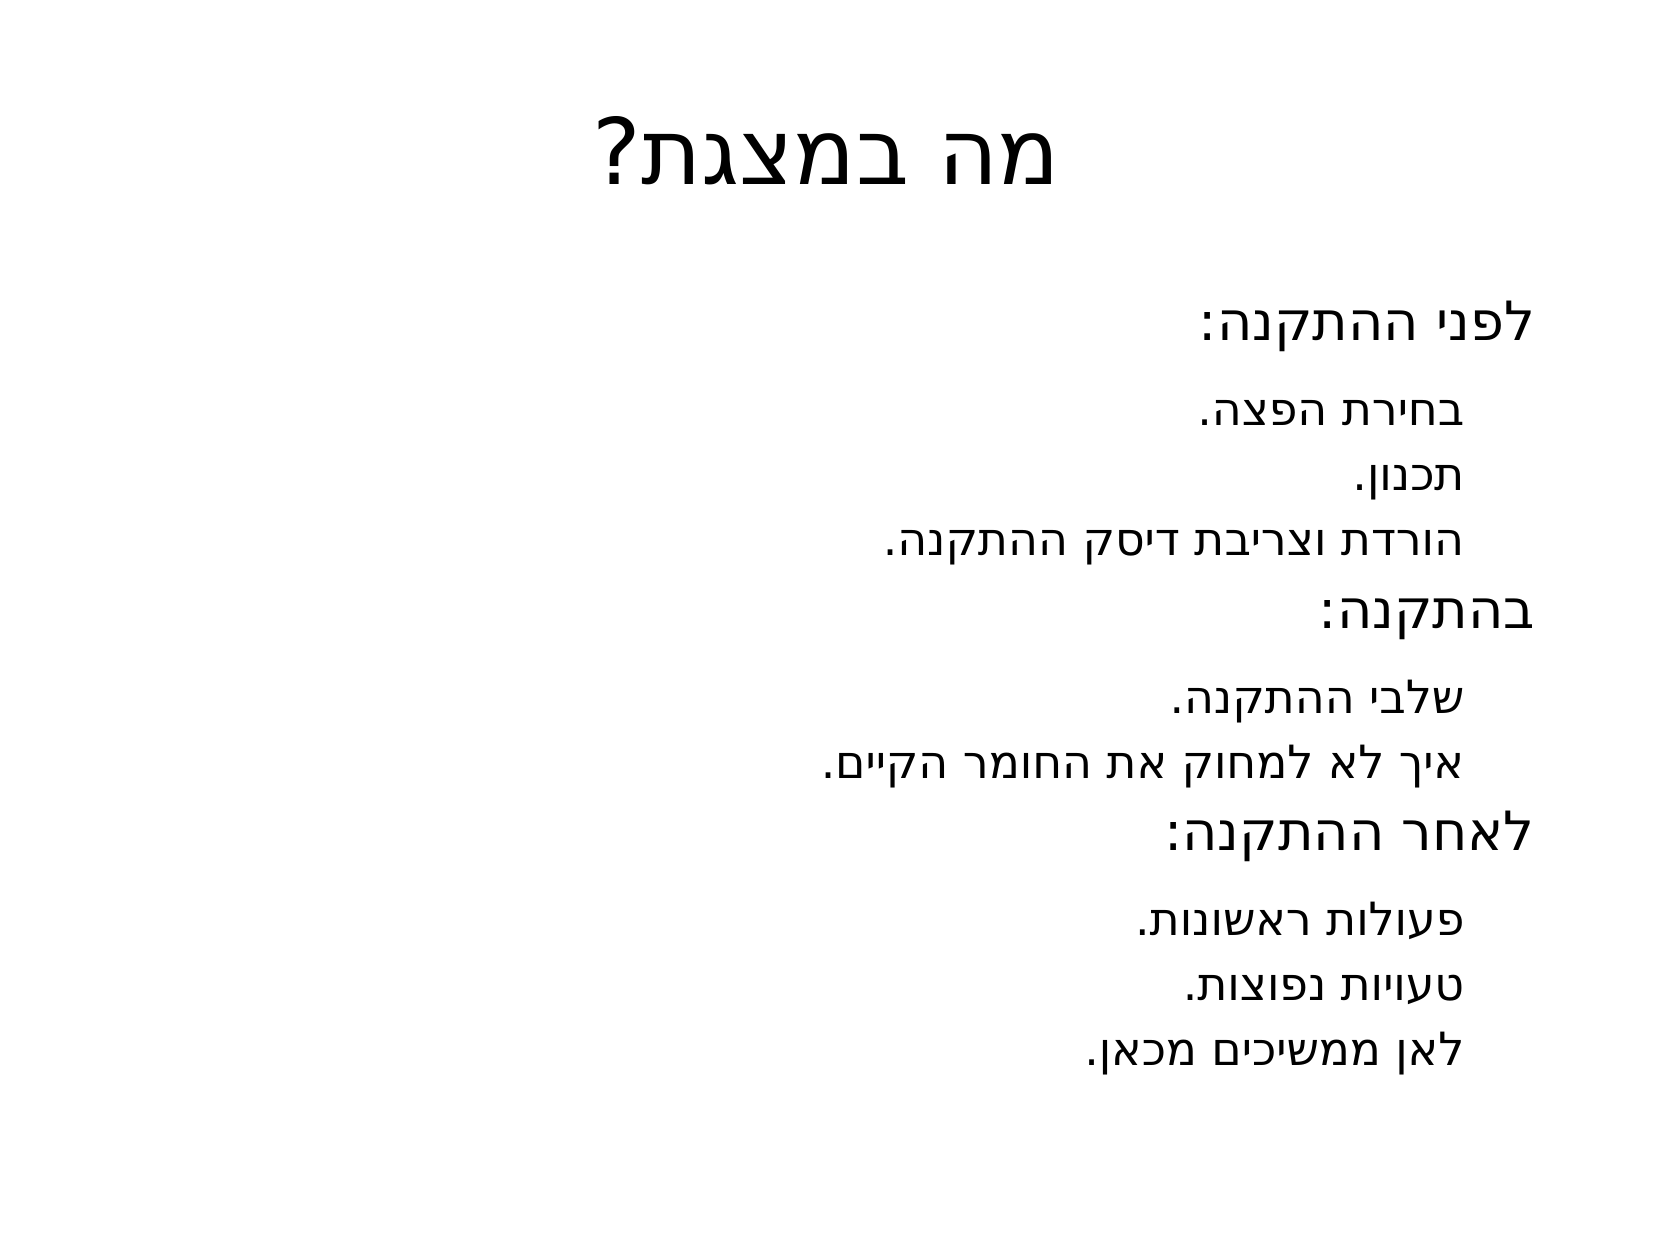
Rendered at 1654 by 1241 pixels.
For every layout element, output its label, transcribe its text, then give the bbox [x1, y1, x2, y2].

list לפני ההתקנה: בחירת הפצה. תכנון. הורדת וצריבת דיסק ההתקנה. בהתקנה: שלבי ההתקנה. איך לא למחוק את החומר הקיים. לאחר ההתקנה: פעולות ראשונות. טעויות נפוצות. לאן ממשיכים מכאן. [82, 290, 1571, 1106]
title מה במצגת? [82, 49, 1571, 257]
